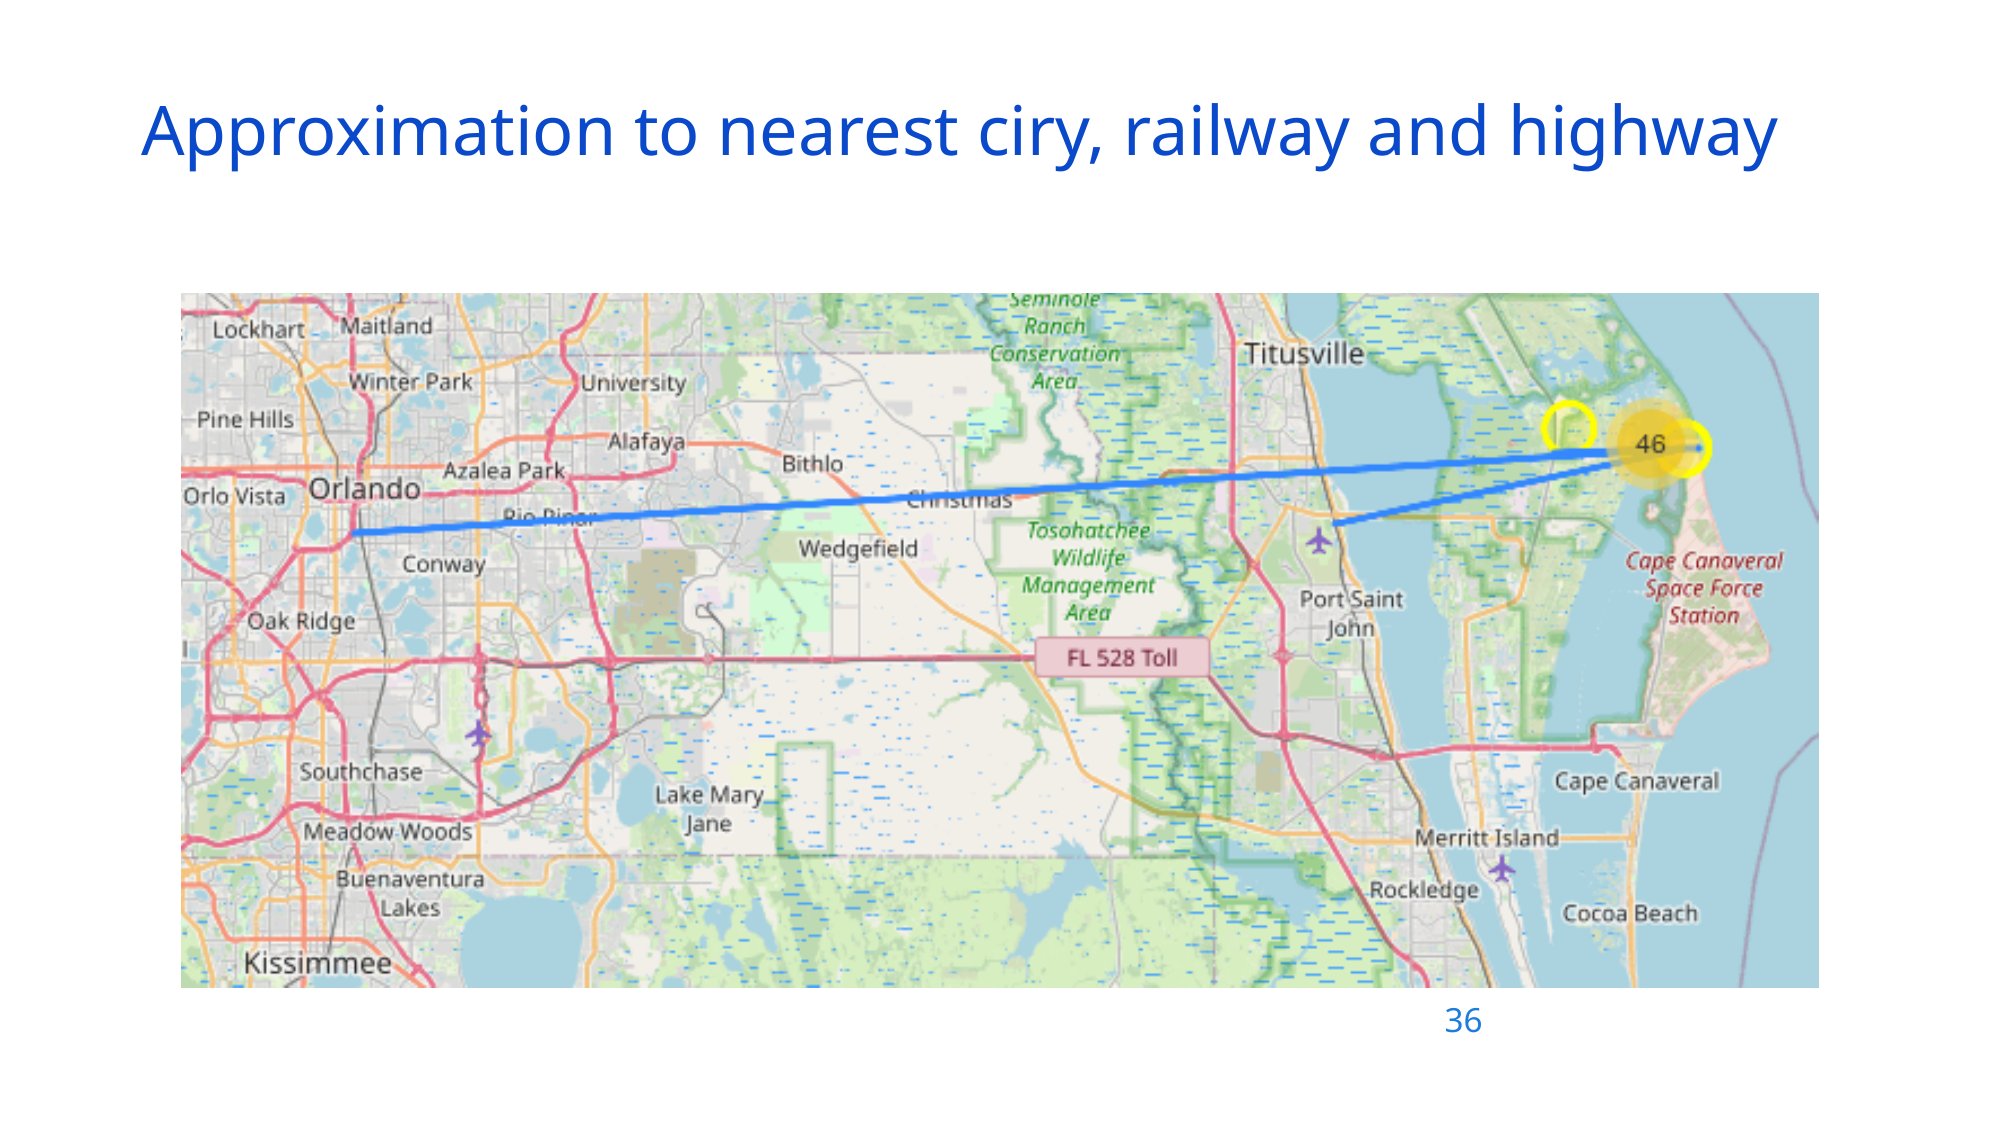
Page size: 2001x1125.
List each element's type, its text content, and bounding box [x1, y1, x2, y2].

text_box Approximation to nearest ciry, railway and highway [126, 88, 1852, 179]
picture [181, 293, 1819, 988]
slide_number 37 [1429, 988, 1880, 1055]
